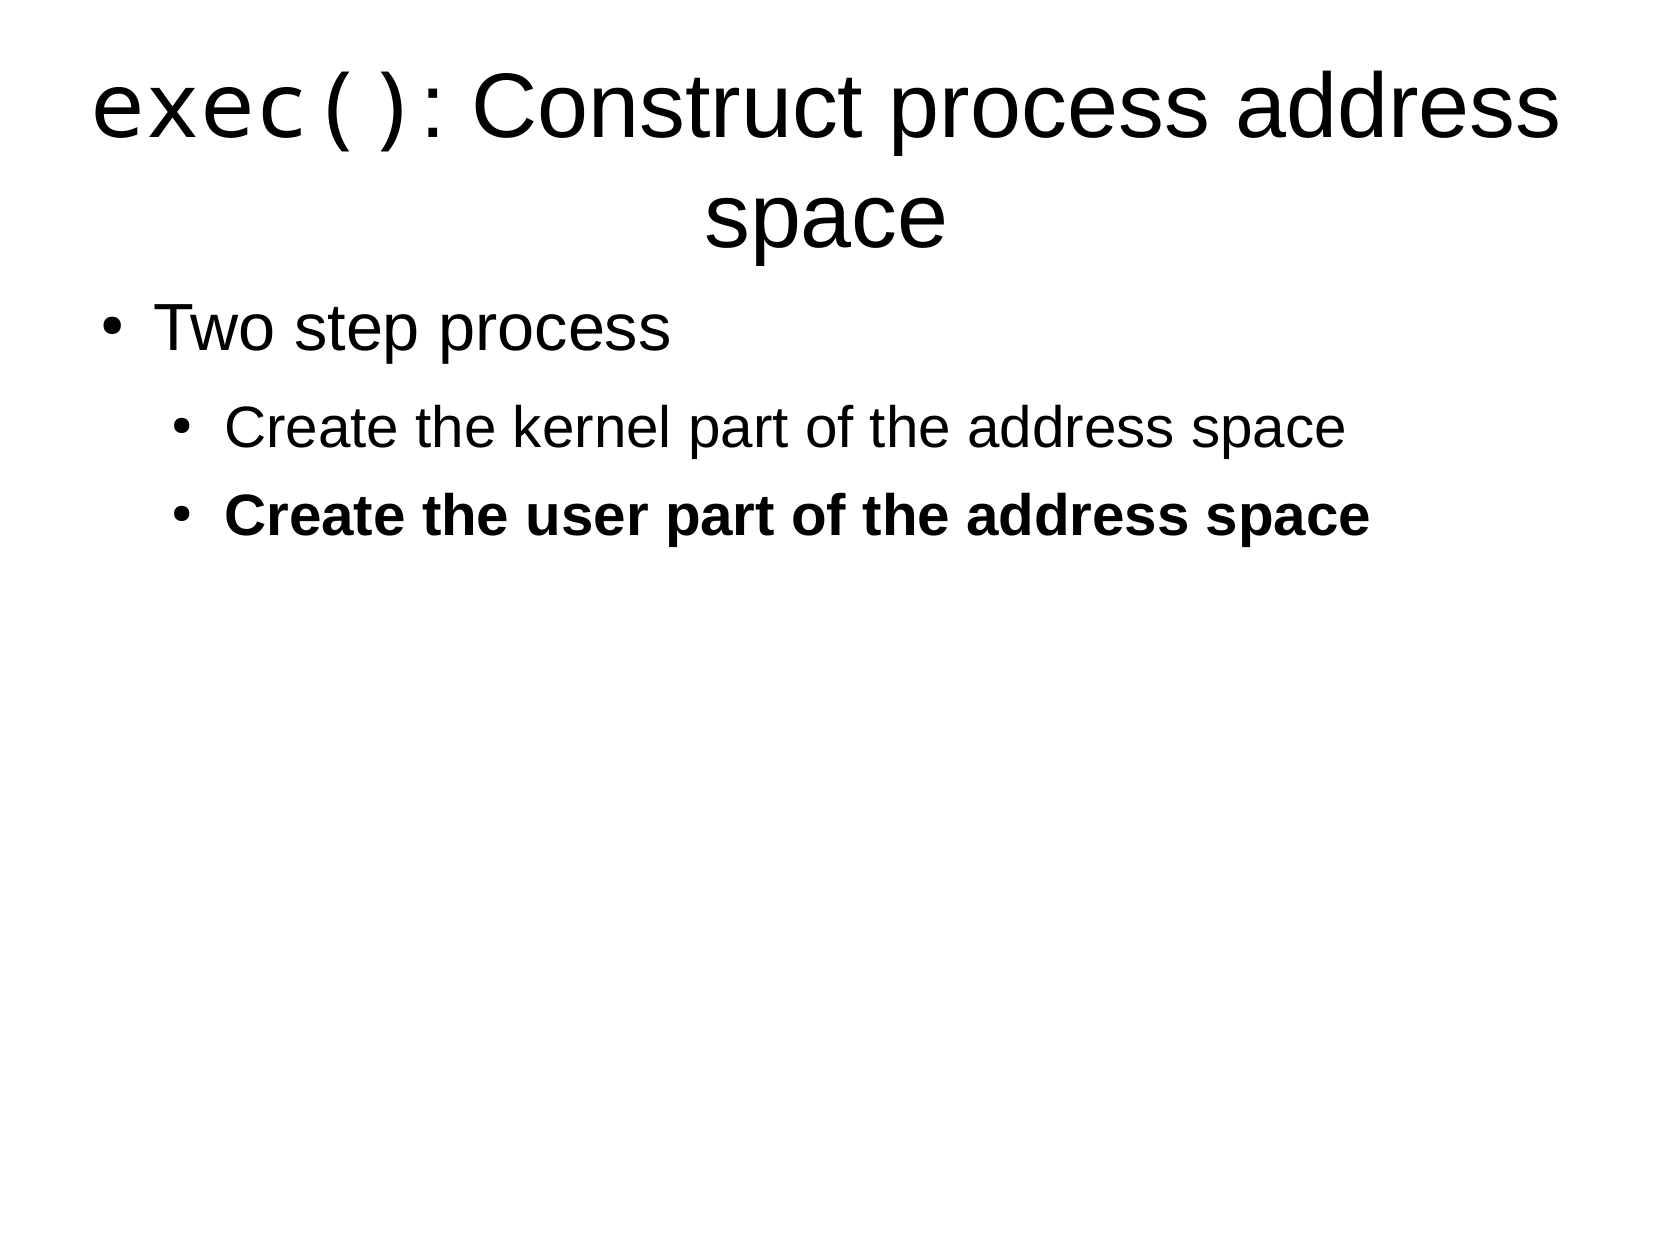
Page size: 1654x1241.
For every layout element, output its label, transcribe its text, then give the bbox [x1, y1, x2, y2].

list Two step process Create the kernel part of the address space Create the user part of the address space [82, 290, 1571, 1010]
title exec(): Construct process address space [82, 40, 1571, 266]
